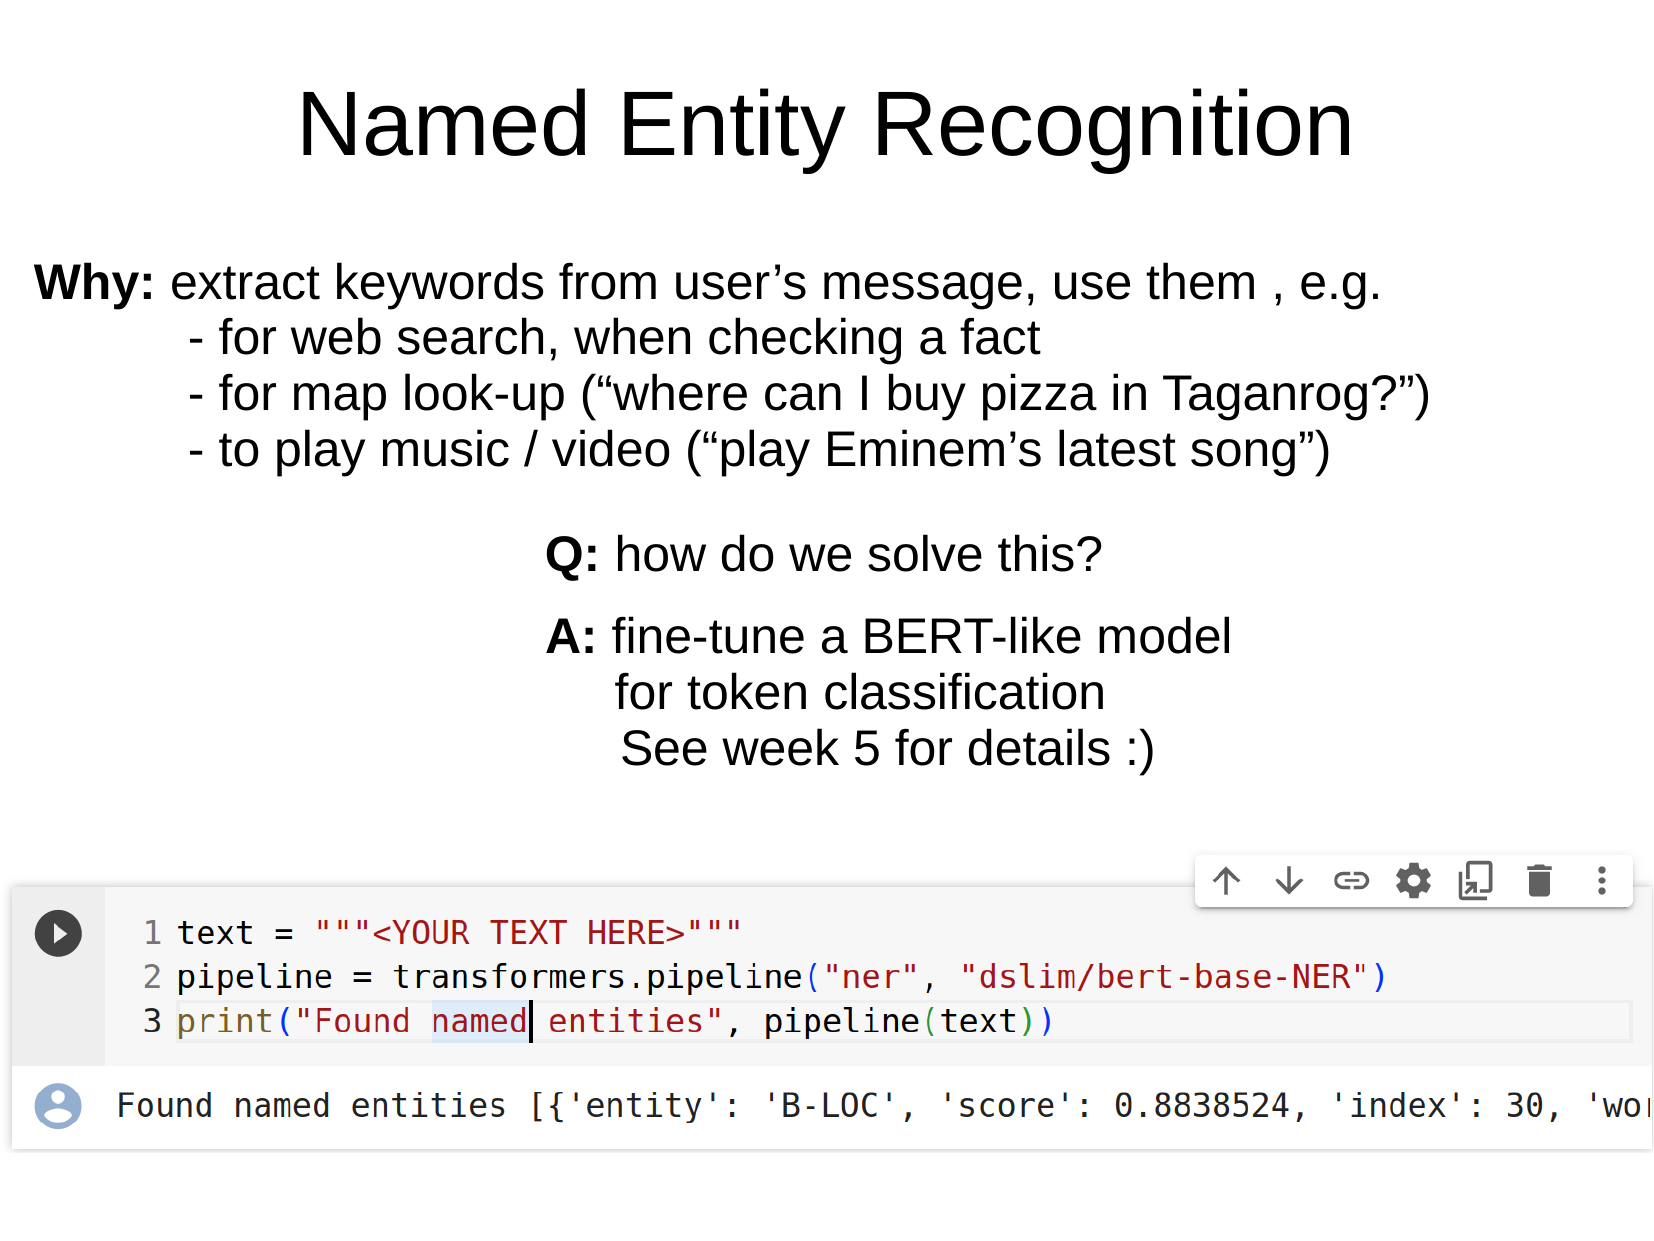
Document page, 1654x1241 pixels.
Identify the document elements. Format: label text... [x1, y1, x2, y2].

text_box A: fine-tune a BERT-like model for token classification See week 5 for details :) [530, 601, 1597, 784]
picture [0, 849, 1654, 1153]
title Named Entity Recognition [82, 19, 1571, 227]
text_box Why: extract keywords from user’s message, use them , e.g. - for web search, when checking a fact - for map look-up (“where can I buy pizza in Taganrog?”) - to play music / video (“play Eminem’s latest song”) [19, 246, 1654, 597]
text_box Q: how do we solve this? [477, 518, 1171, 618]
